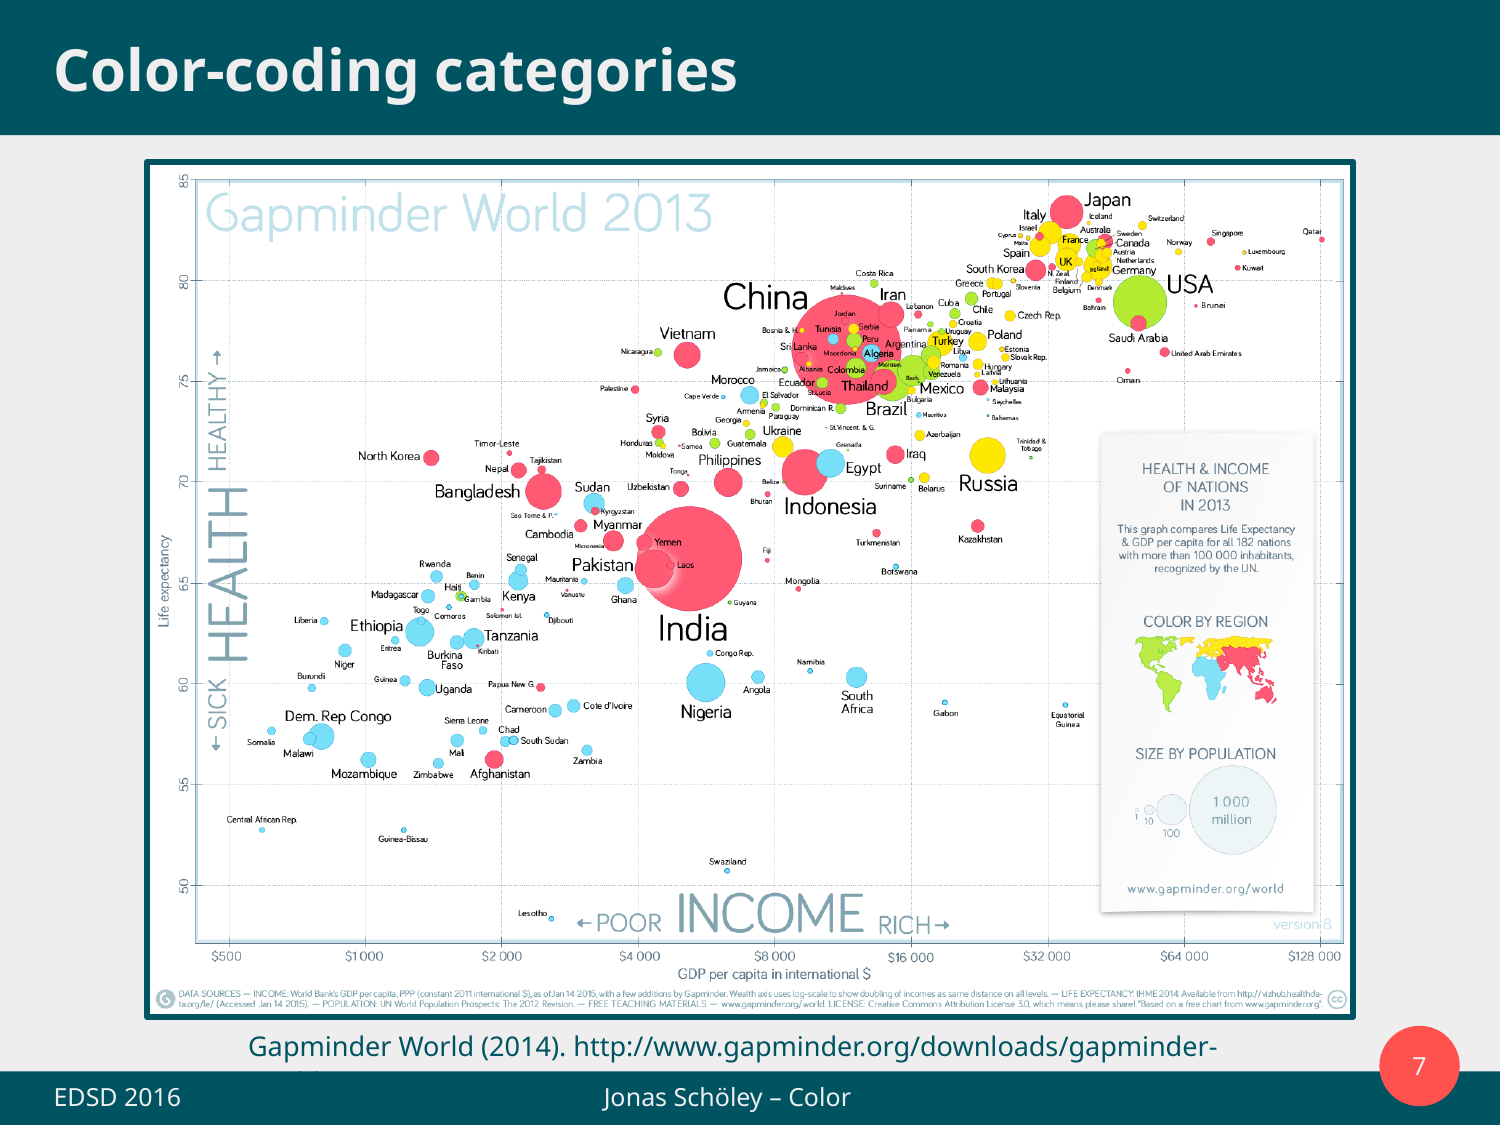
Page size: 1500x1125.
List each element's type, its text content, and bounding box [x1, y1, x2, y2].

title Color-coding categories [53, 0, 1447, 141]
picture [150, 164, 1351, 1014]
text_box Gapminder World (2014). http://www.gapminder.org/downloads/gapminder-world-poster-2013/ [233, 1020, 1275, 1071]
